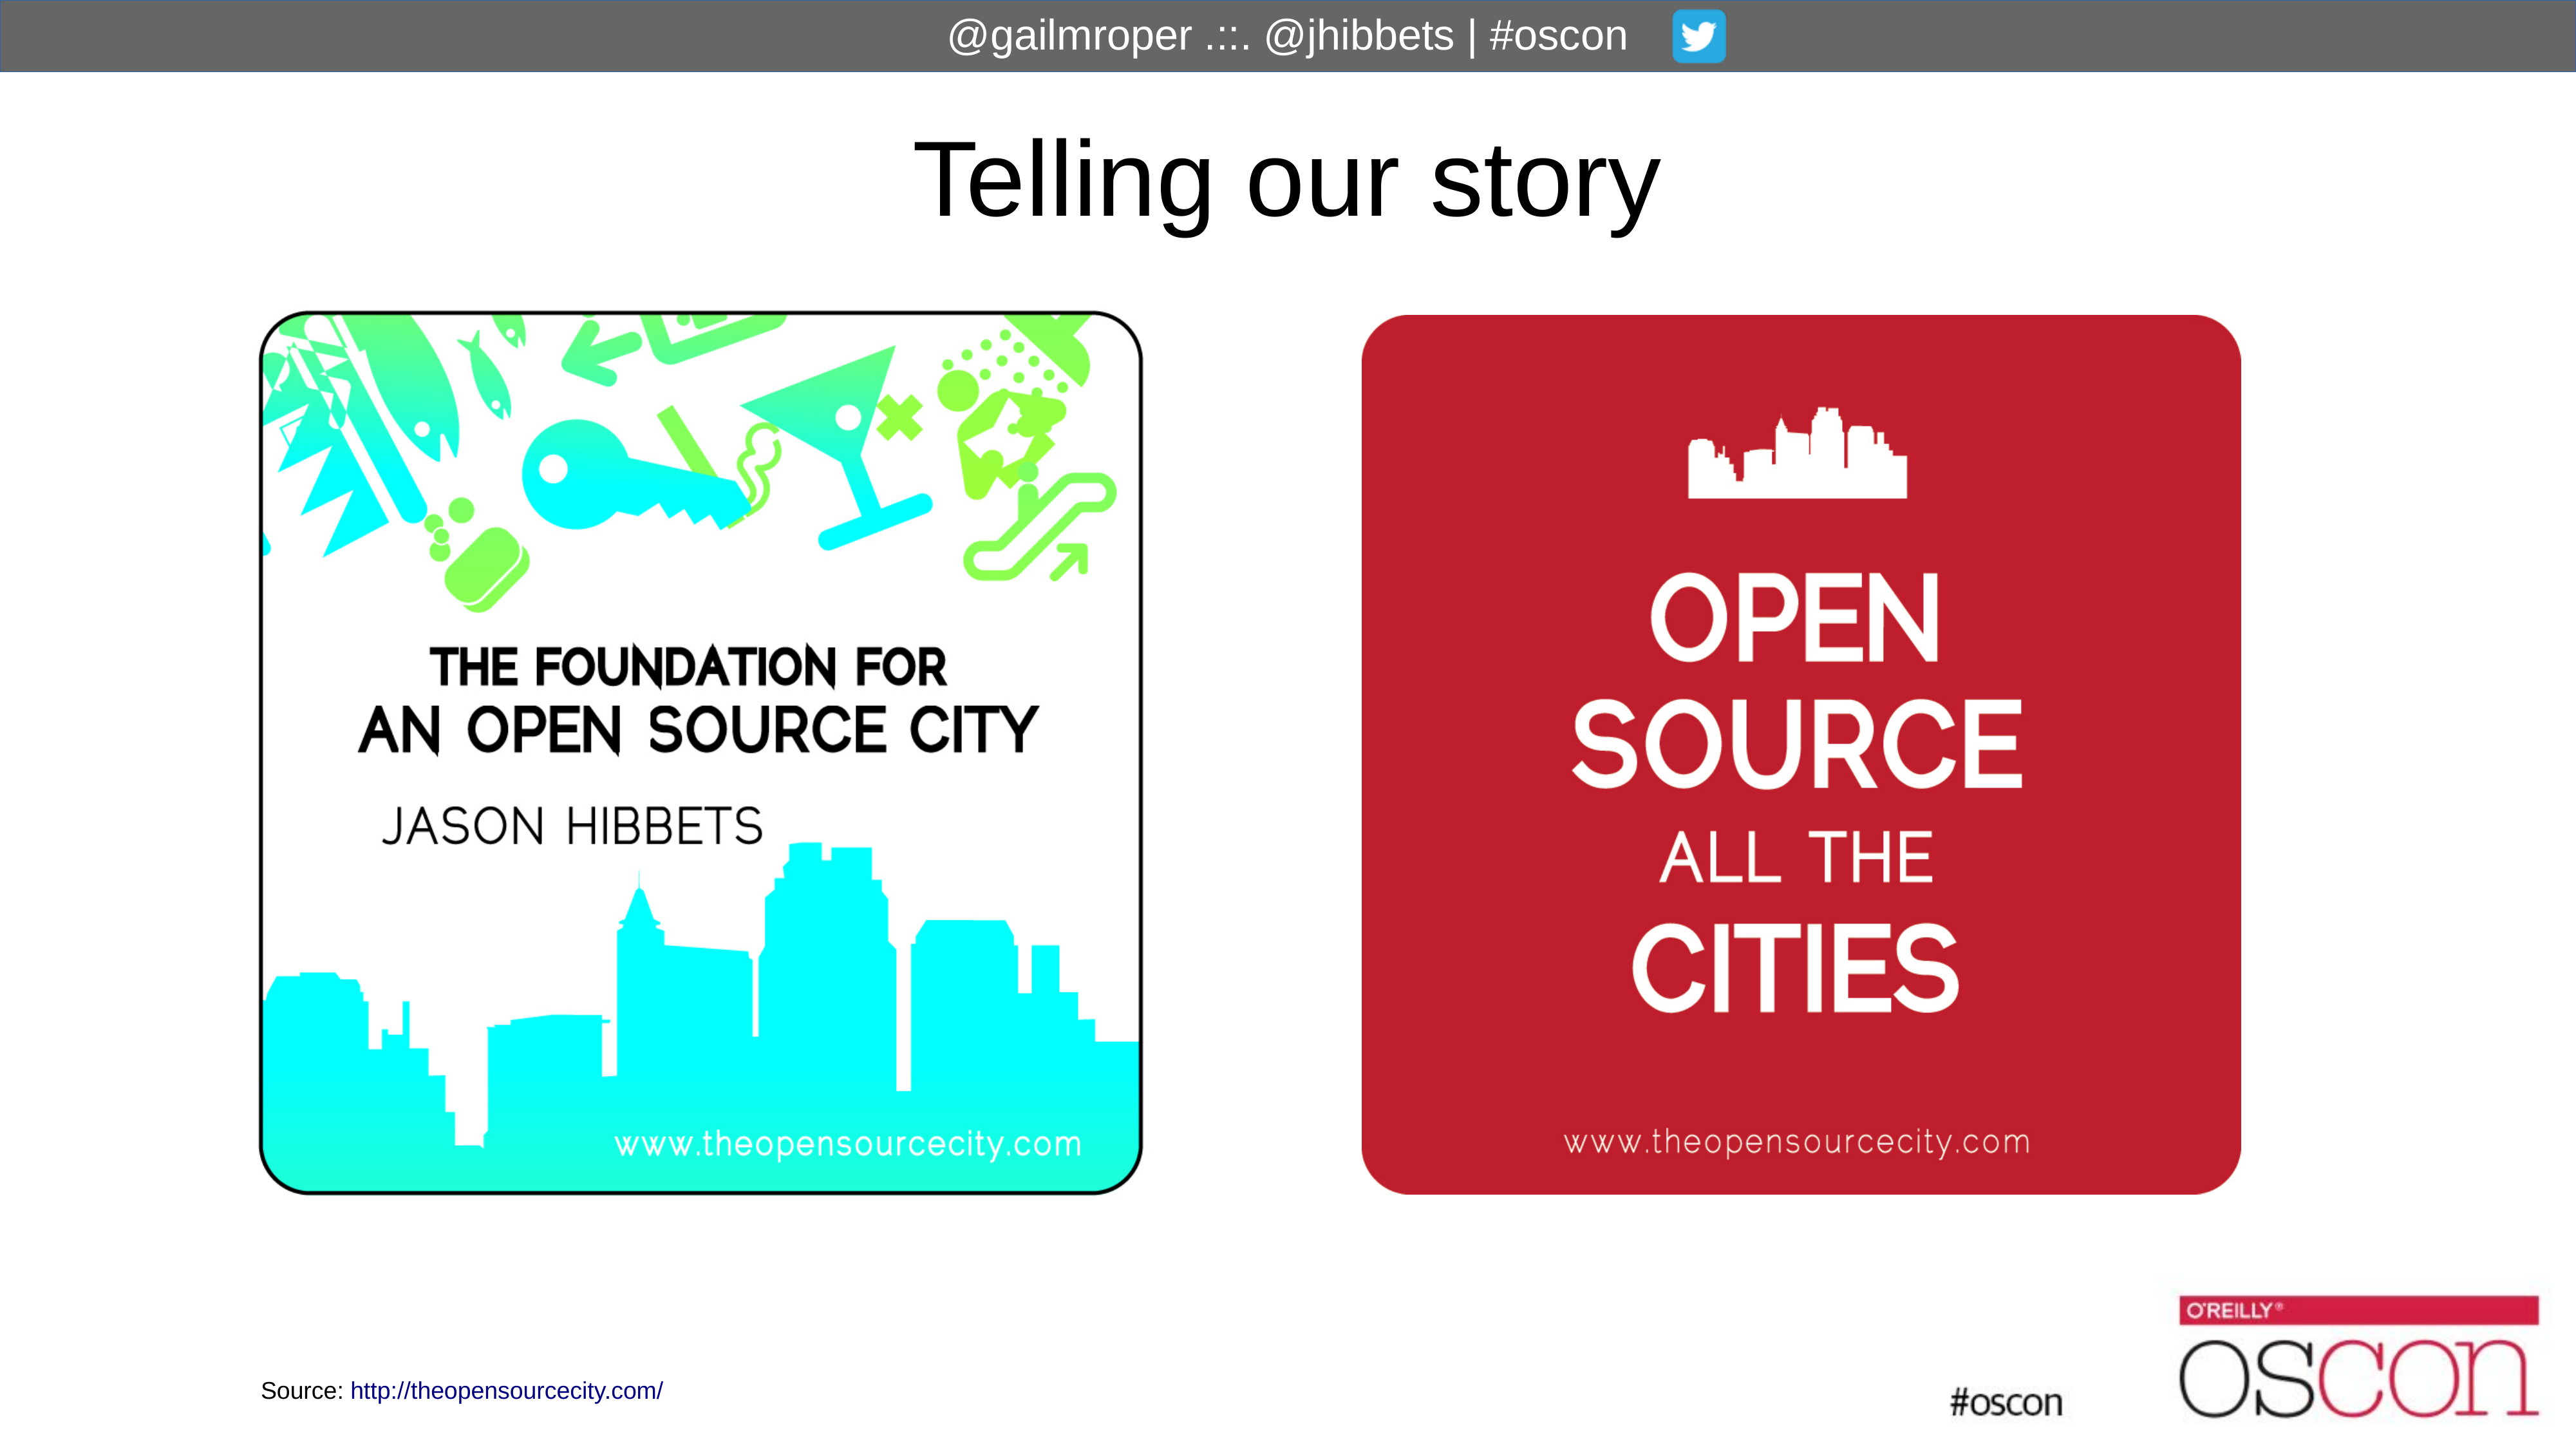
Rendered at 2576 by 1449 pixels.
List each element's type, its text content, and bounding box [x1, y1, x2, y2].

picture [1, 1, 2575, 71]
picture [996, 30, 1008, 47]
picture [0, 72, 2576, 1449]
picture [1137, 30, 1149, 47]
title Telling our story [129, 57, 2447, 300]
text_box Source: http://theopensourcecity.com/ [251, 1372, 694, 1410]
